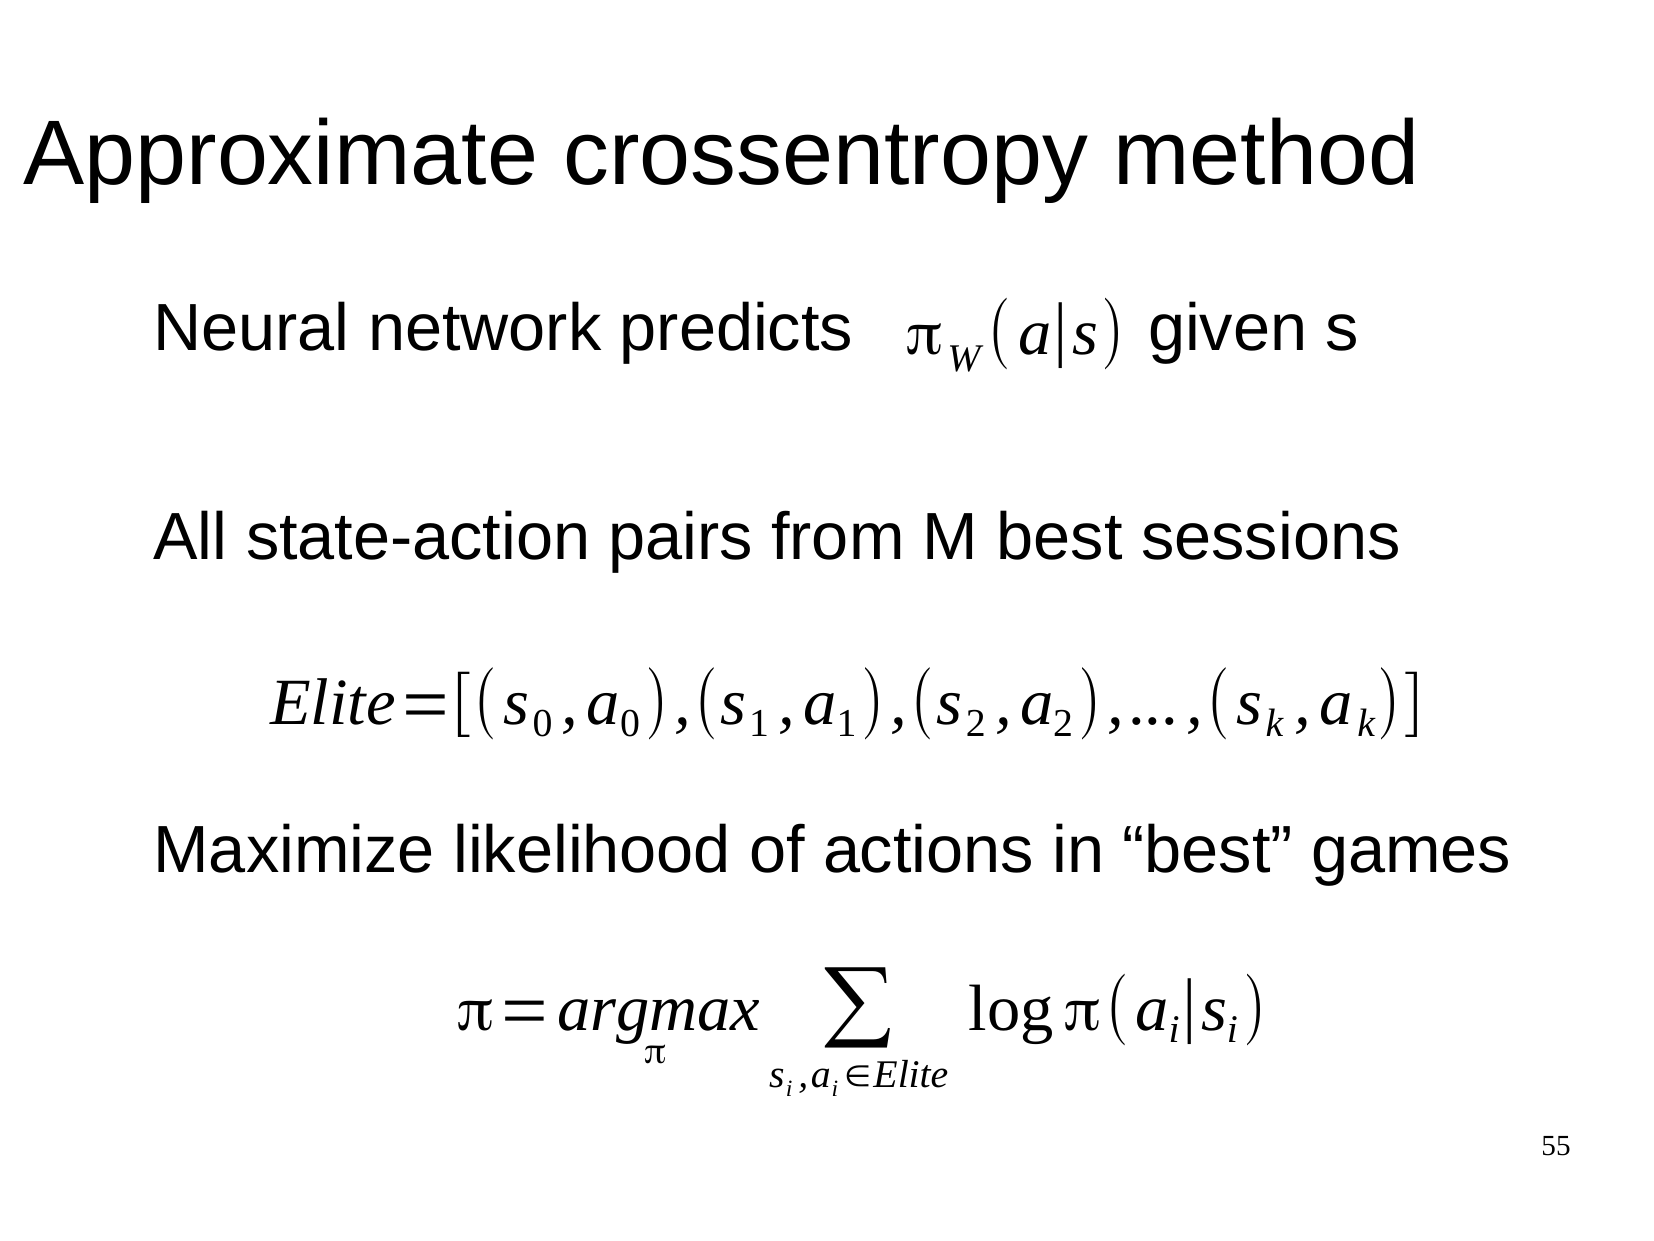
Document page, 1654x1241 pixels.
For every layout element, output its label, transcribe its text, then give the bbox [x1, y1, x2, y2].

title Approximate crossentropy method [23, 49, 1512, 257]
chart [249, 662, 1439, 747]
list Neural network predicts given s All state-action pairs from M best sessions Maximize likelihood of actions in “best” games [82, 290, 1571, 1010]
chart [440, 961, 1282, 1102]
chart [889, 293, 1139, 379]
